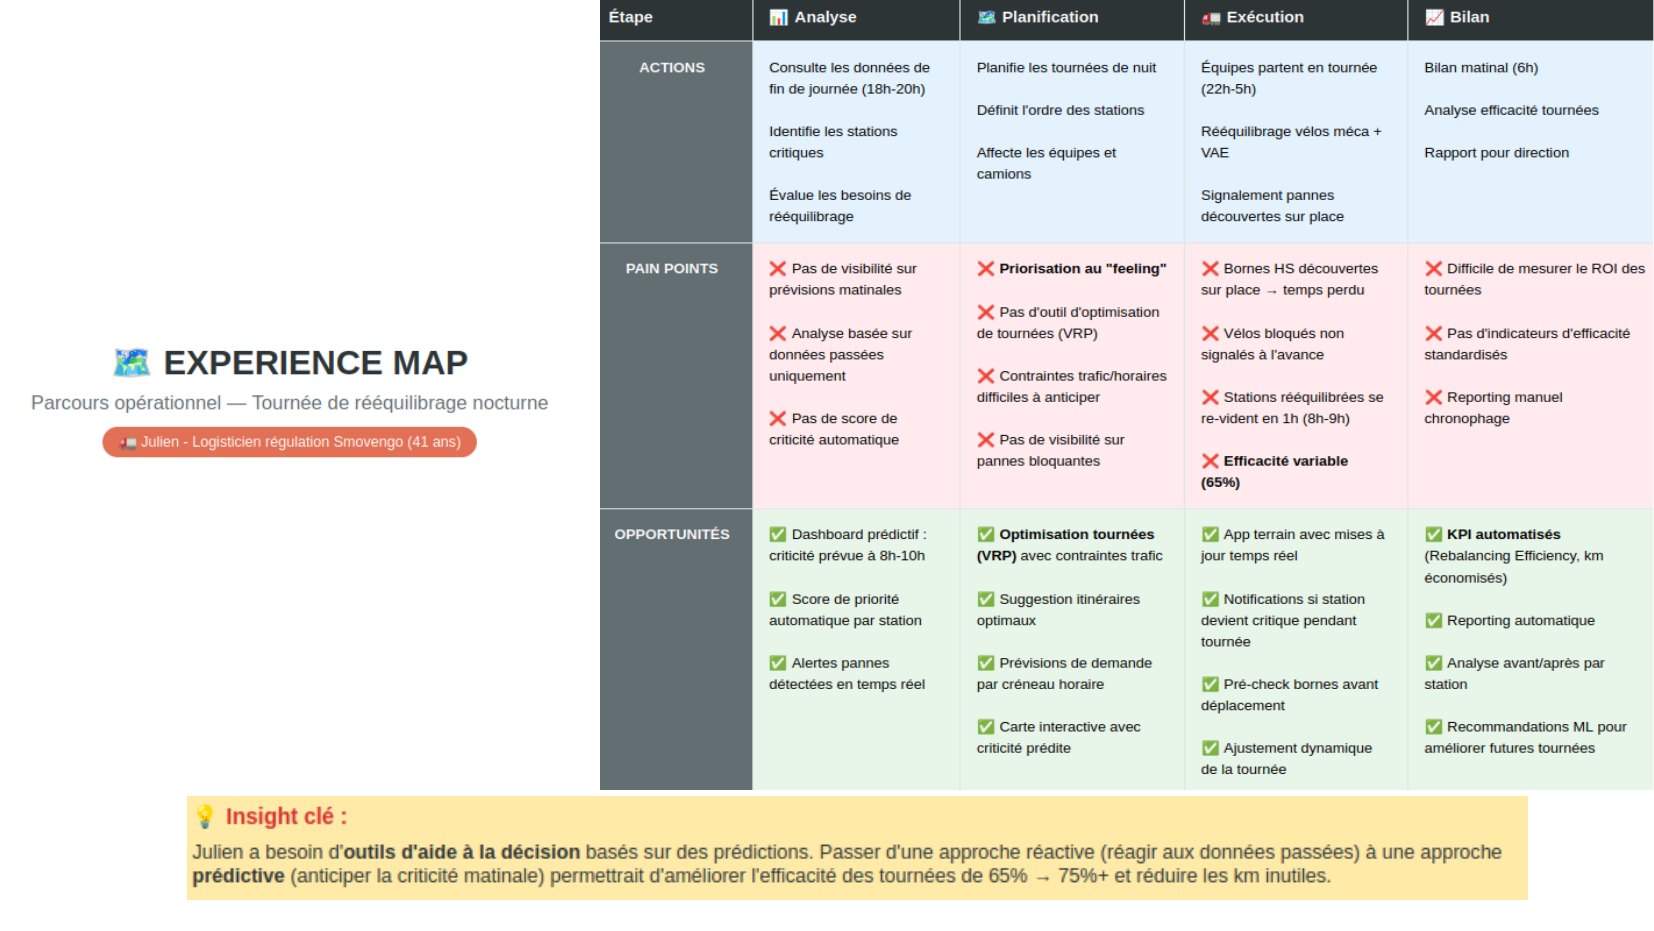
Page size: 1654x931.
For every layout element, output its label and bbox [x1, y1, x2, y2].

picture [187, 796, 1528, 901]
picture [600, 0, 1654, 790]
picture [20, 337, 563, 469]
